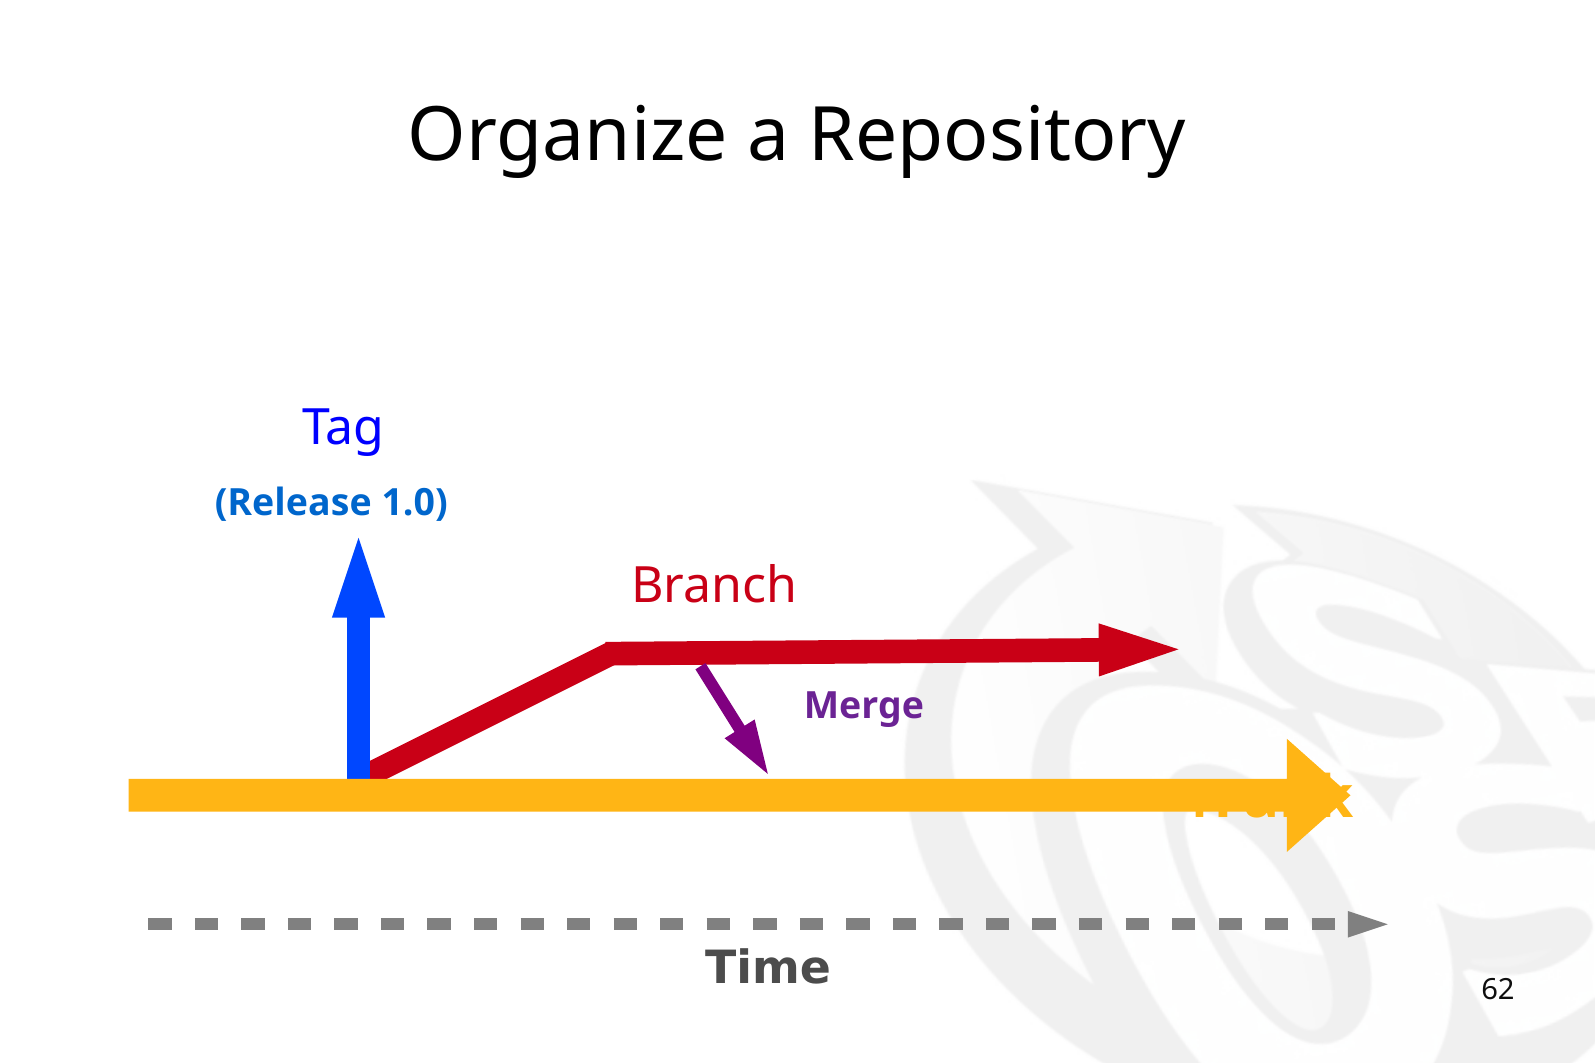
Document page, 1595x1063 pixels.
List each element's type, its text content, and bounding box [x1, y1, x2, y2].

text_box Trunk [1340, 792, 1351, 803]
text_box (Release 1.0) [200, 468, 510, 527]
title Organize a Repository [79, 42, 1515, 220]
text_box Tag [287, 383, 402, 458]
text_box Trunk [128, 738, 1327, 852]
text_box Merge [789, 671, 953, 730]
text_box Branch [616, 541, 823, 615]
text_box Trunk [1330, 777, 1341, 799]
